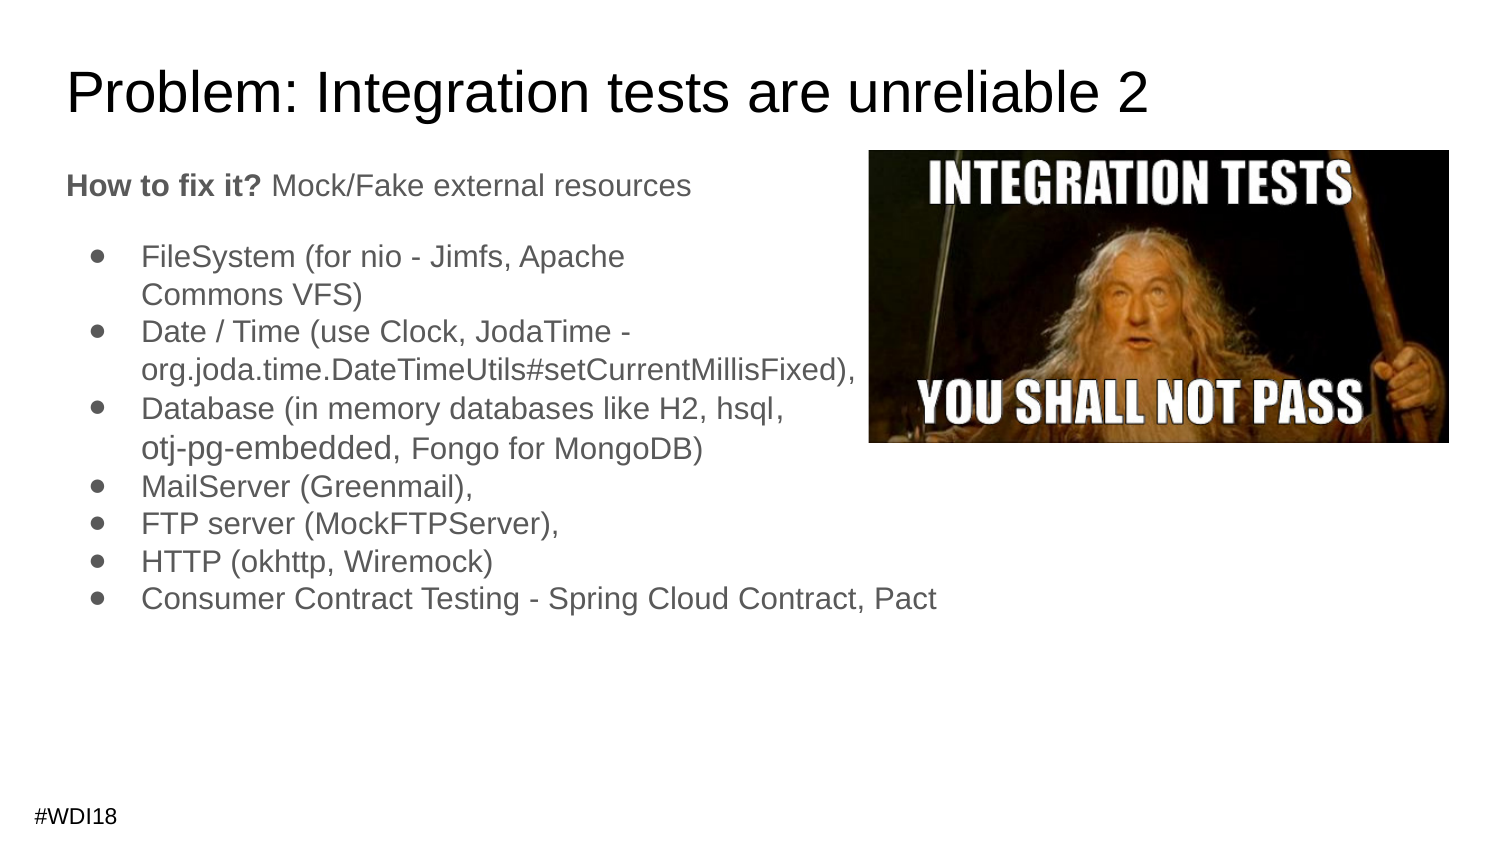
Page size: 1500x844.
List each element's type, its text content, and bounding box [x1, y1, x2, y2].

title Problem: Integration tests are unreliable 2 [51, 39, 1449, 114]
text_box #WDI18 [0, 786, 247, 844]
picture [868, 150, 1449, 443]
list How to fix it? Mock/Fake external resources FileSystem (for nio - Jimfs, Apache Commons VFS) Date / Time (use Clock, JodaTime - org.joda.time.DateTimeUtils#setCurrentMillisFixed), Database (in memory databases like H2, hsql, otj-pg-embedded, Fongo for MongoDB) MailServer (Greenmail), FTP server (MockFTPServer), HTTP (okhttp, Wiremock) Consumer Contract Testing - Spring Cloud Contract, Pact [51, 150, 1449, 719]
